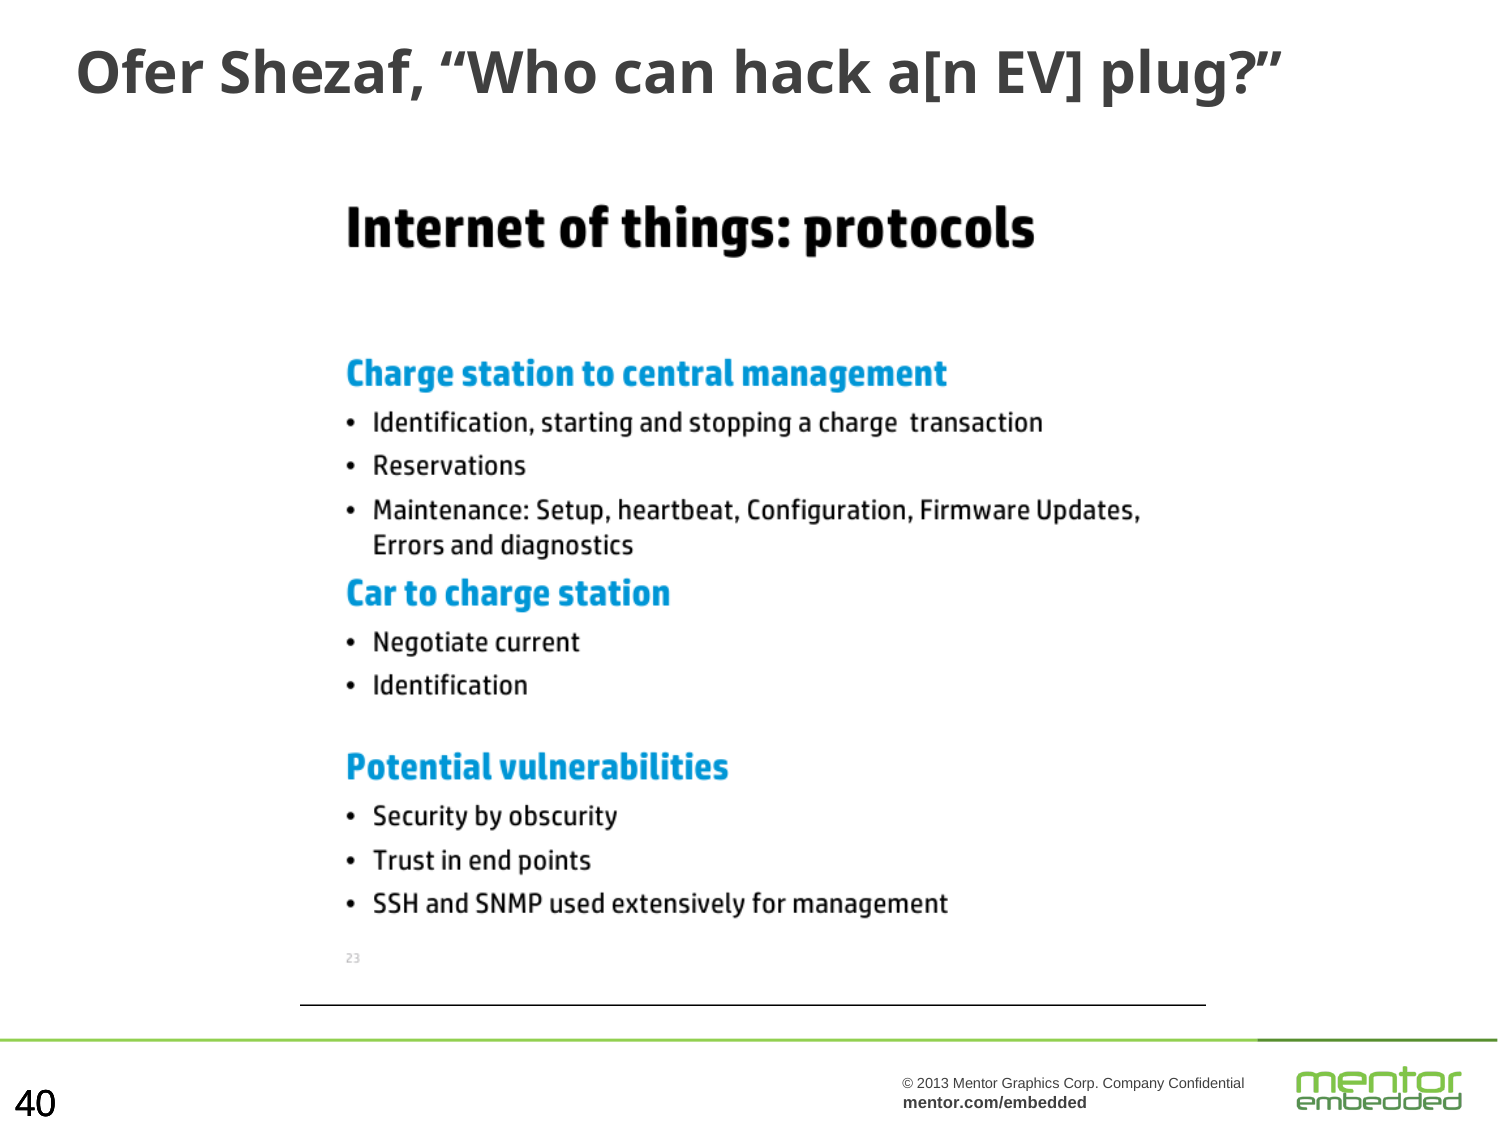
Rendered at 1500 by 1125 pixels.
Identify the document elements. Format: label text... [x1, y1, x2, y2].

picture [1292, 1062, 1464, 1114]
picture [300, 165, 1206, 1006]
title Ofer Shezaf, “Who can hack a[n EV] plug?” [0, 0, 1500, 113]
